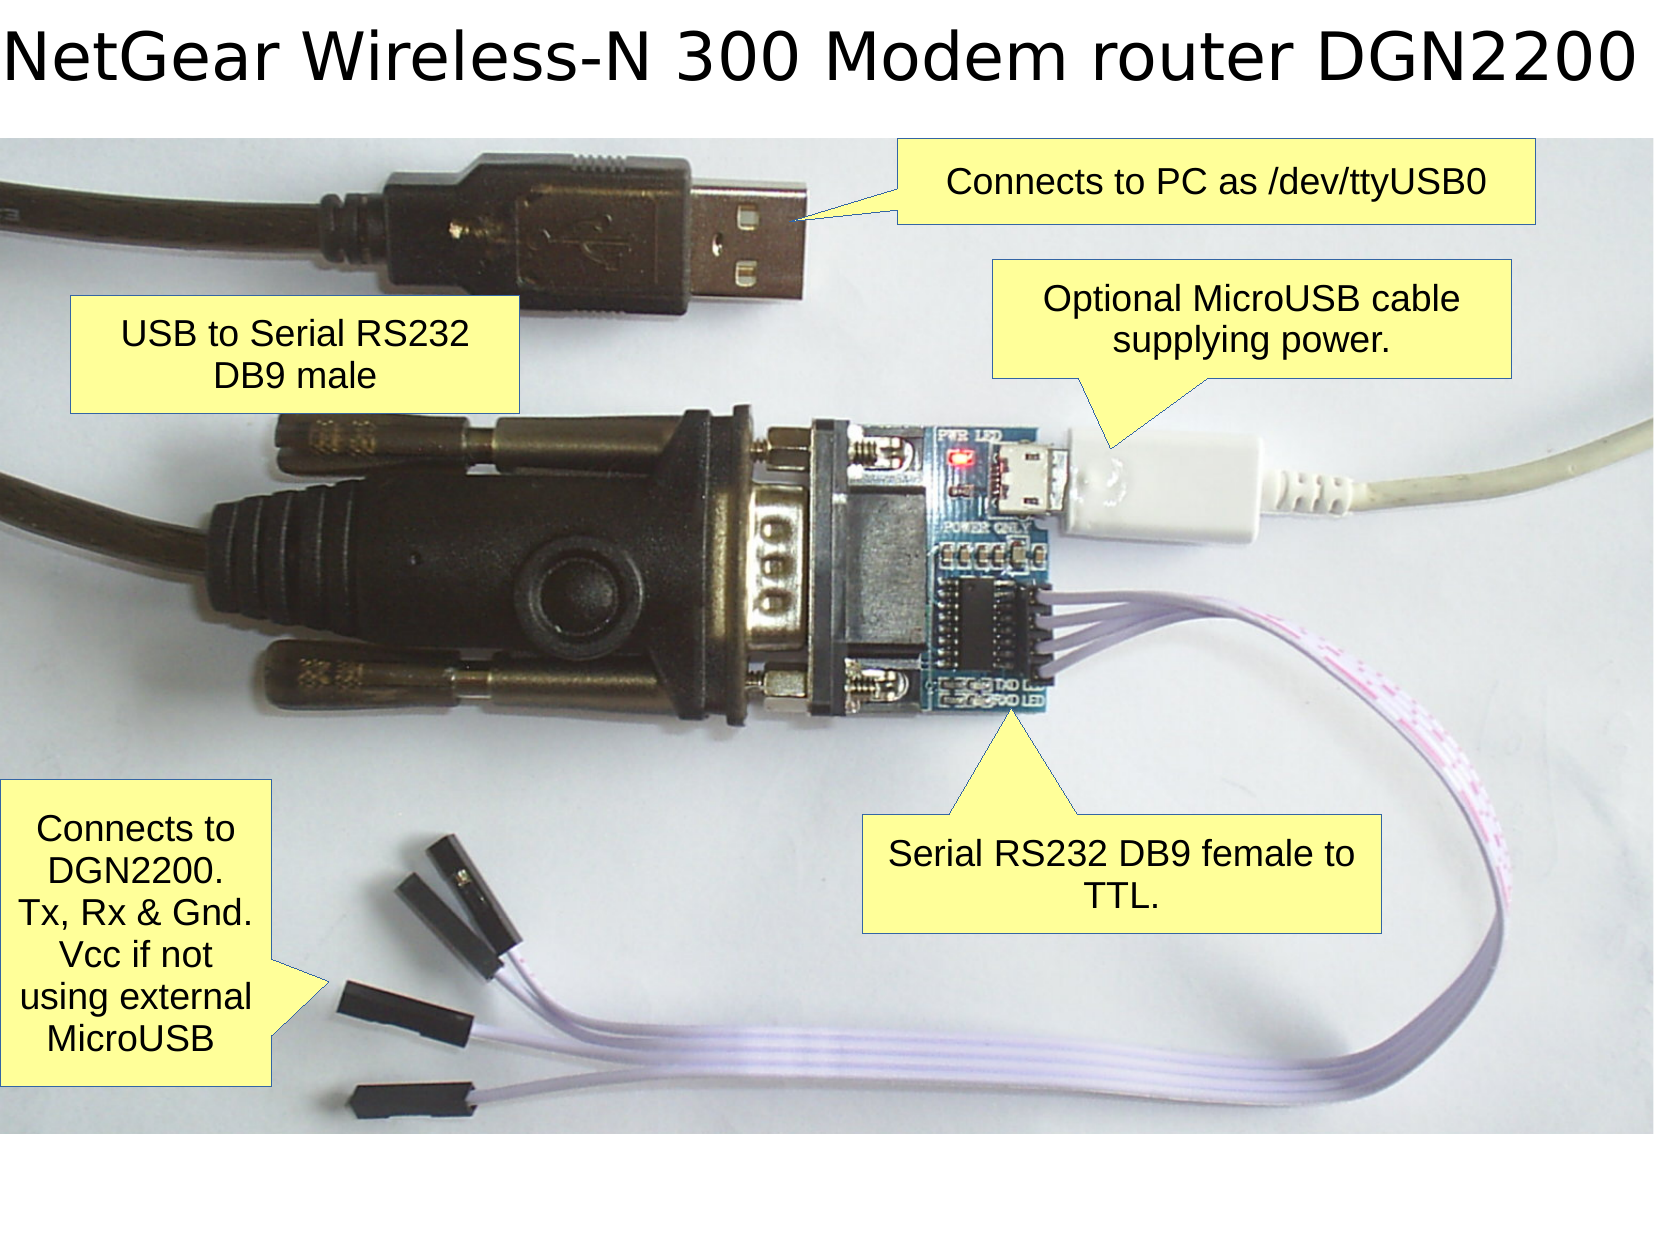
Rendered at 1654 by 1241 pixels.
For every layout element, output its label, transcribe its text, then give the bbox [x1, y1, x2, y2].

picture [0, 138, 1654, 1134]
title NetGear Wireless-N 300 Modem router DGN2200 [0, 5, 1642, 110]
text_box Optional MicroUSB cable supplying power. [992, 259, 1512, 449]
text_box Serial RS232 DB9 female to TTL. [862, 707, 1382, 934]
text_box Connects to PC as /dev/ttyUSB0 [789, 138, 1536, 225]
text_box Connects to DGN2200. Tx, Rx & Gnd. Vcc if not using external MicroUSB [0, 779, 329, 1087]
text_box USB to Serial RS232 DB9 male [70, 295, 520, 414]
